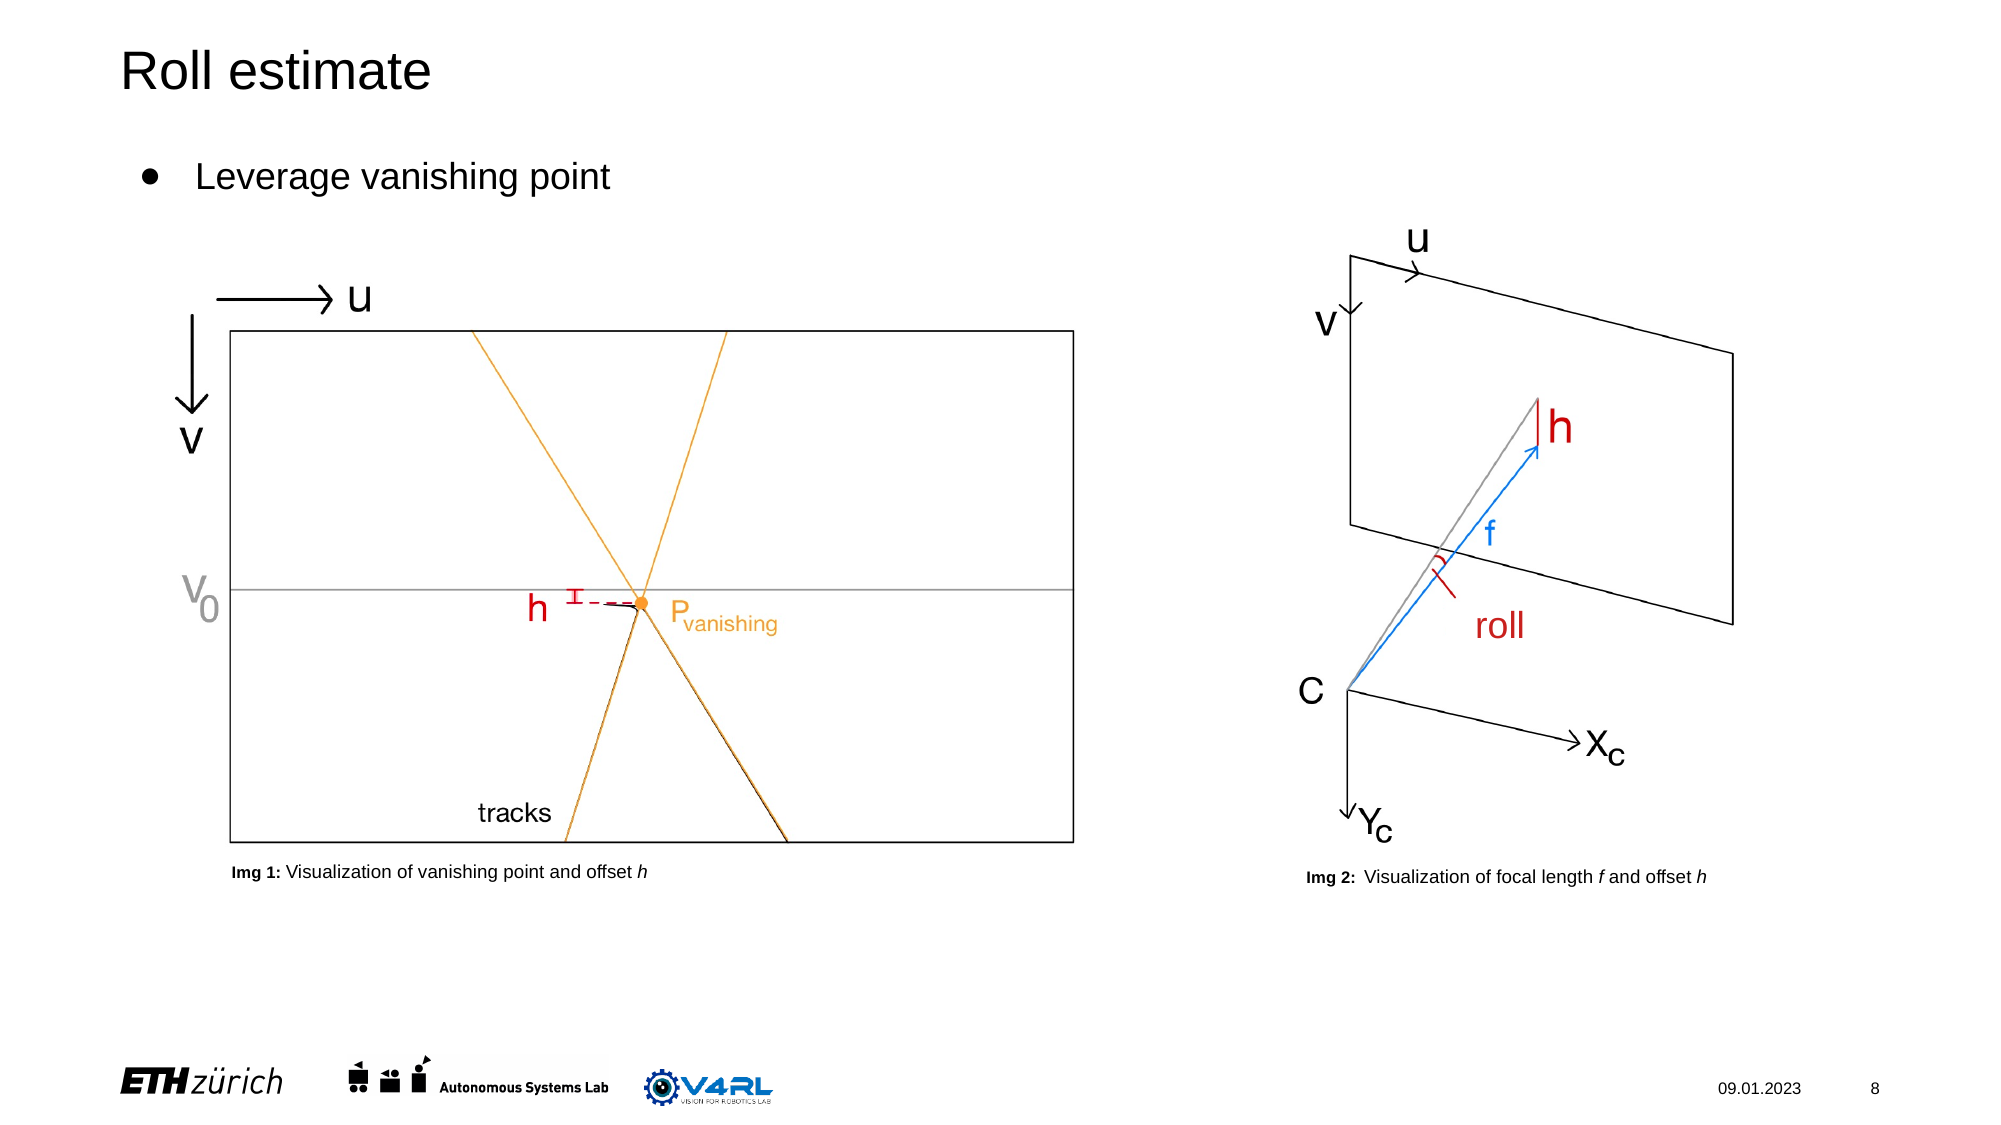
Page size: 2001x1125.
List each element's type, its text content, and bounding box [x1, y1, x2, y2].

list Leverage vanishing point [120, 129, 1241, 272]
text_box roll [1446, 602, 1554, 650]
picture [168, 277, 1084, 856]
slide_number <number> [1827, 1069, 1880, 1106]
picture [644, 1069, 776, 1106]
title Roll estimate [120, 42, 1880, 191]
text_box Img 2: Visualization of focal length f and offset h [1291, 839, 1902, 905]
picture [120, 1067, 282, 1094]
slide_number 09.01.2023 [1718, 1069, 1819, 1106]
text_box Img 1: Visualization of vanishing point and offset h [216, 852, 1004, 898]
picture [1284, 218, 1748, 851]
